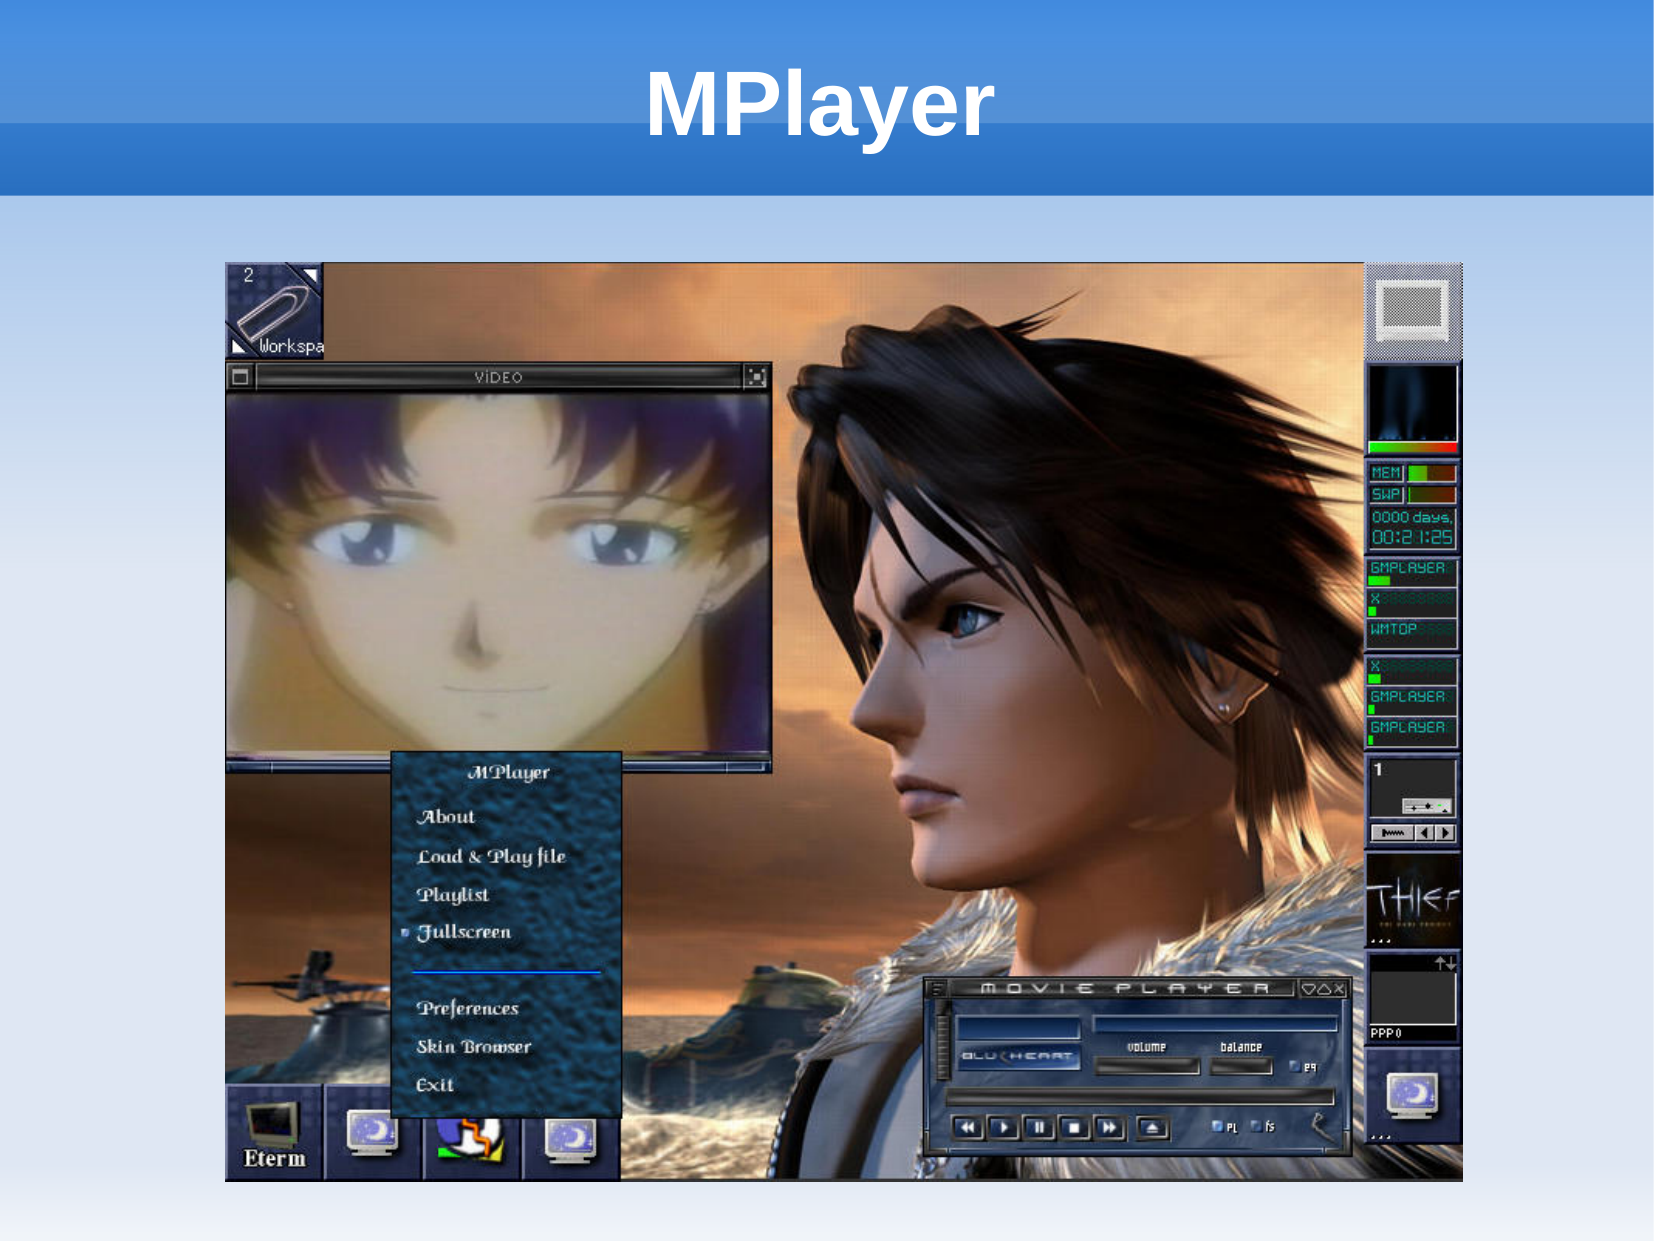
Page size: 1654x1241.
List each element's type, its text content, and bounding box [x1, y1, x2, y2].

picture [0, 0, 1654, 1241]
title MPlayer [76, 7, 1565, 200]
